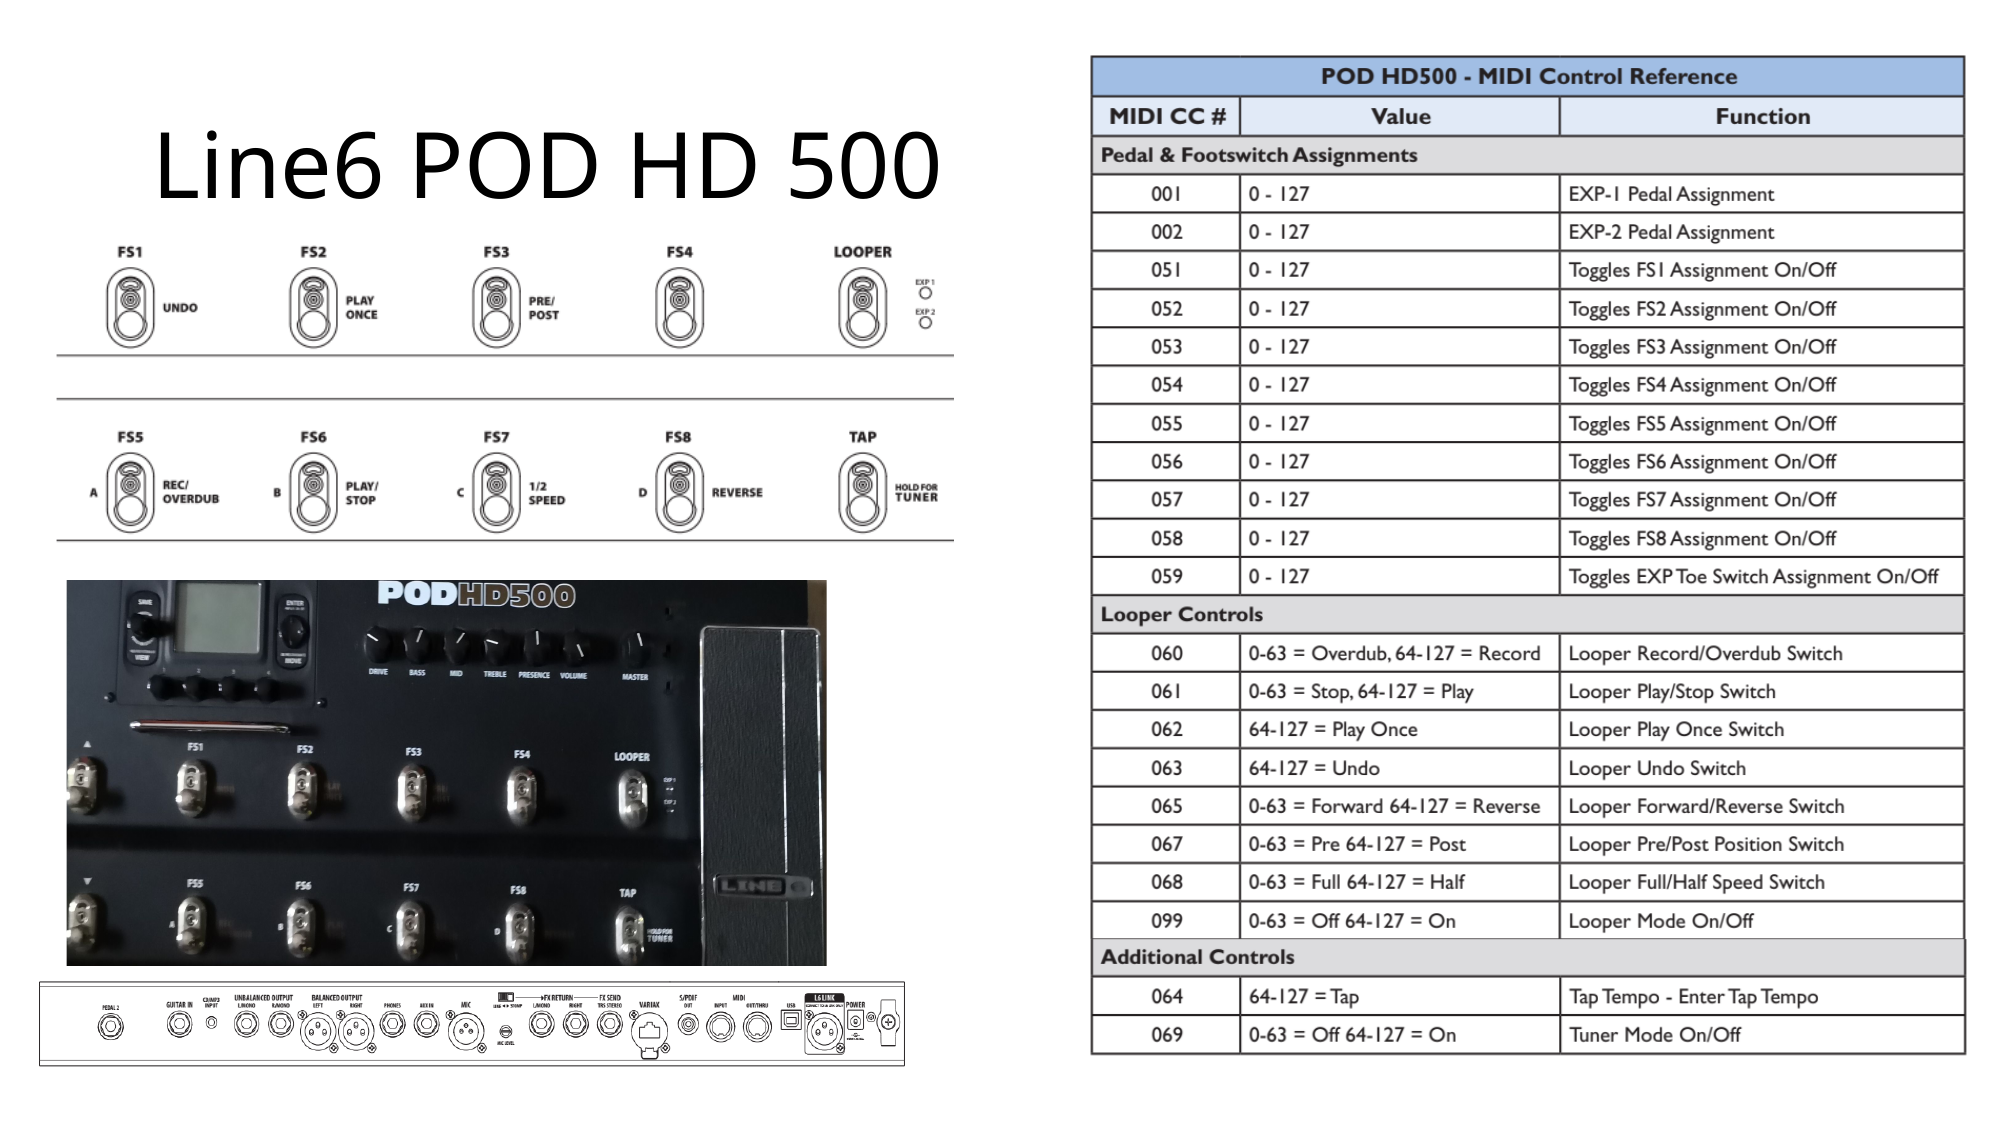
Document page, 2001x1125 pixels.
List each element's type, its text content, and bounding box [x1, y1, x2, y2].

picture [12, 217, 954, 563]
title Line6 POD HD 500 [137, 59, 1081, 278]
picture [1079, 46, 1977, 1079]
picture [23, 580, 917, 1079]
